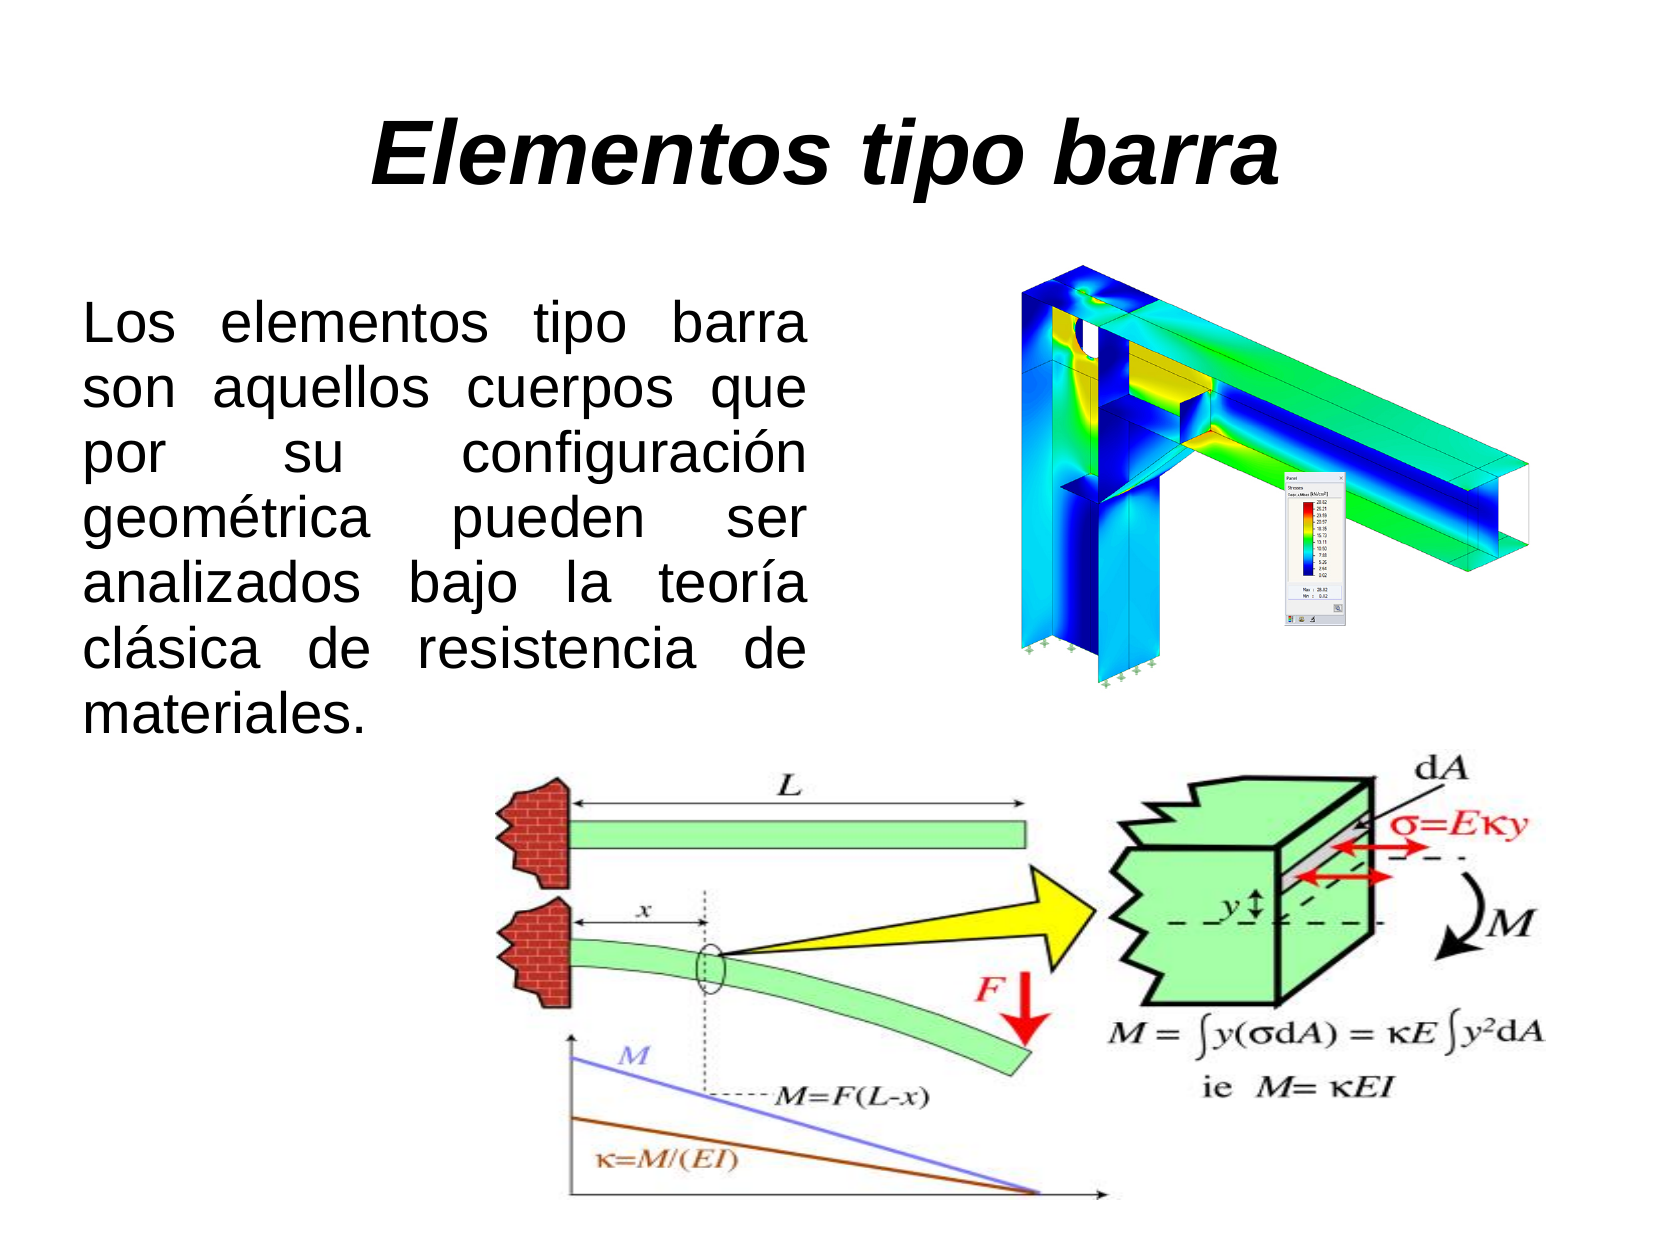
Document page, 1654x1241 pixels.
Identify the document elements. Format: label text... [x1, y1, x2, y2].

list Los elementos tipo barra son aquellos cuerpos que por su configuración geométrica pueden ser analizados bajo la teoría clásica de resistencia de materiales. [82, 290, 809, 1010]
picture [885, 209, 1636, 736]
picture [495, 749, 1546, 1201]
title Elementos tipo barra [82, 49, 1571, 257]
